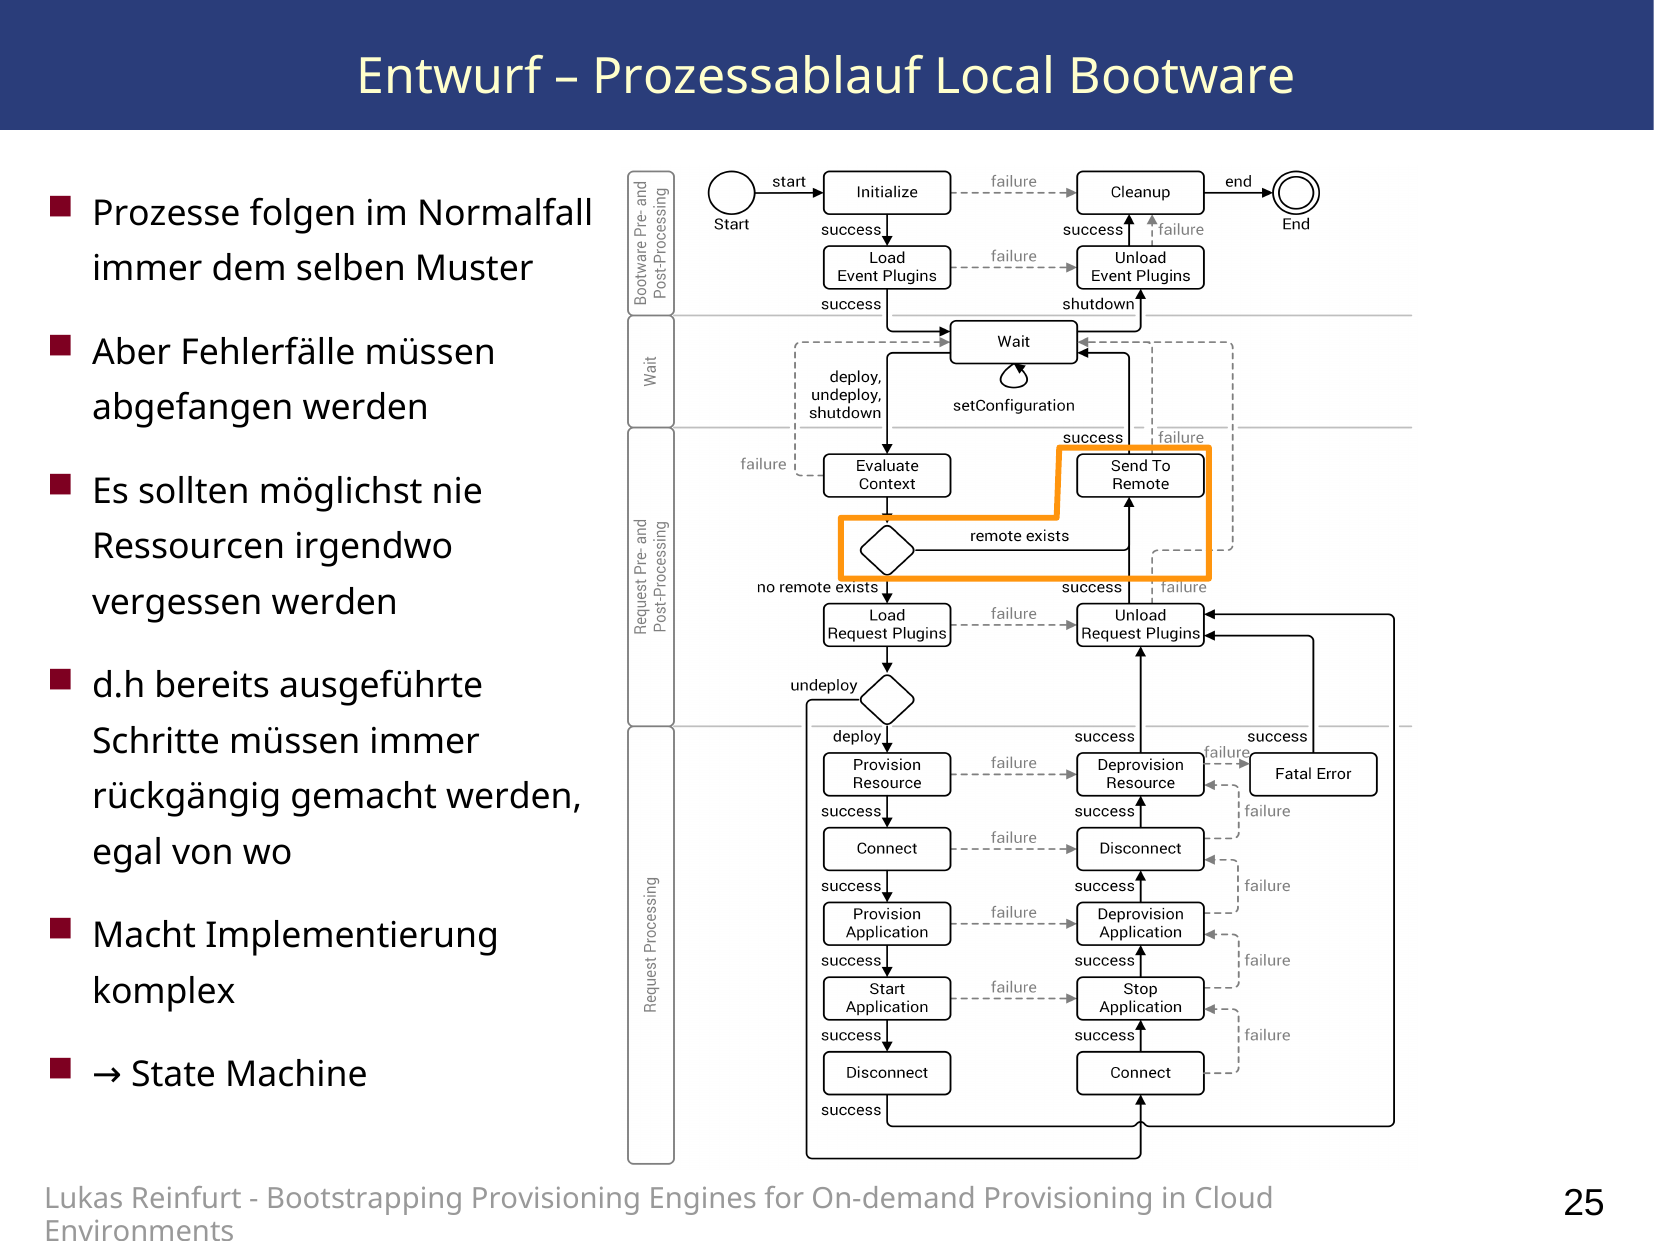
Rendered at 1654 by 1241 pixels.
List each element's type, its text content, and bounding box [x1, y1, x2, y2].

picture [621, 165, 1418, 1170]
title Entwurf – Prozessablauf Local Bootware [47, 23, 1607, 119]
list Prozesse folgen im Normalfall immer dem selben Muster Aber Fehlerfälle müssen abgefangen werden Es sollten möglichst nie Ressourcen irgendwo vergessen werden d.h bereits ausgeführte Schritte müssen immer rückgängig gemacht werden, egal von wo Macht Implementierung komplex → State Machine [47, 177, 603, 1146]
